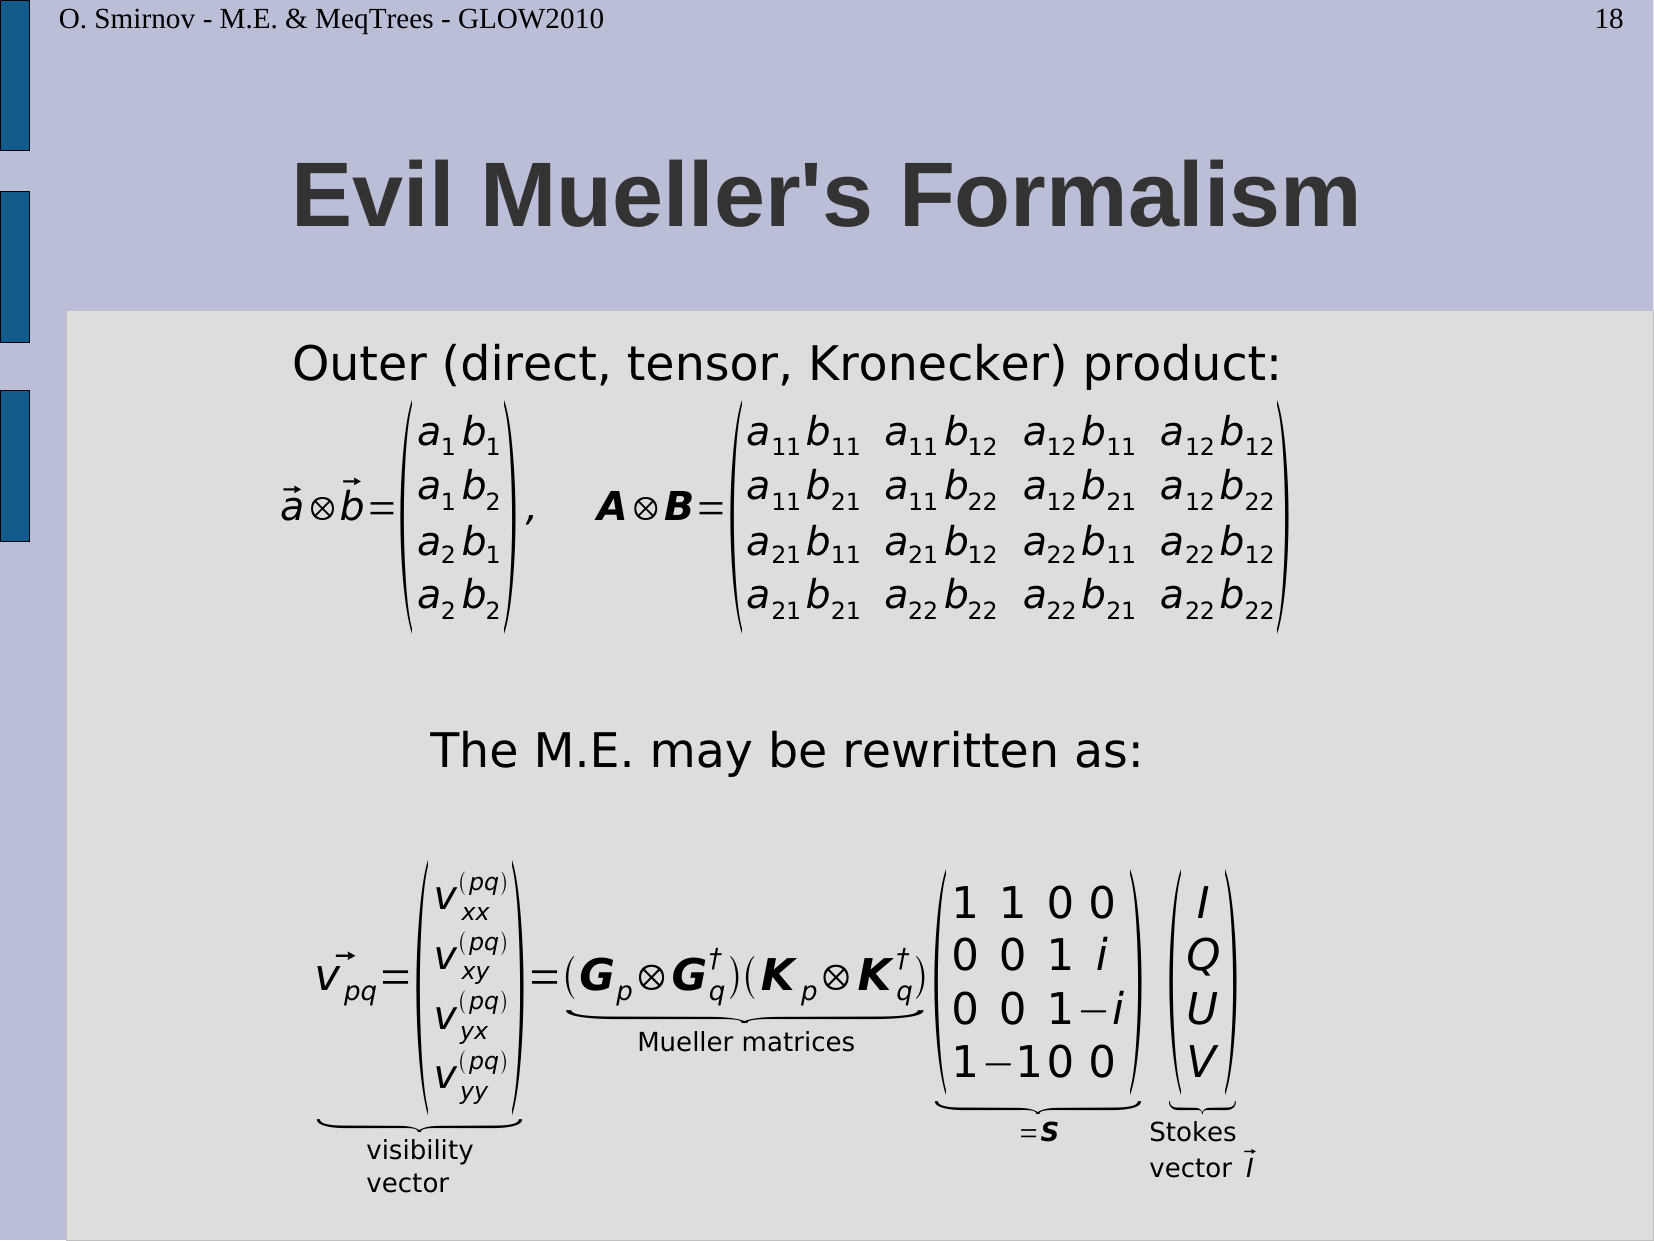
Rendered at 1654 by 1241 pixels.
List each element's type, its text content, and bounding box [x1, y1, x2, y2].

title Evil Mueller's Formalism [121, 91, 1534, 299]
chart [274, 324, 1300, 1198]
